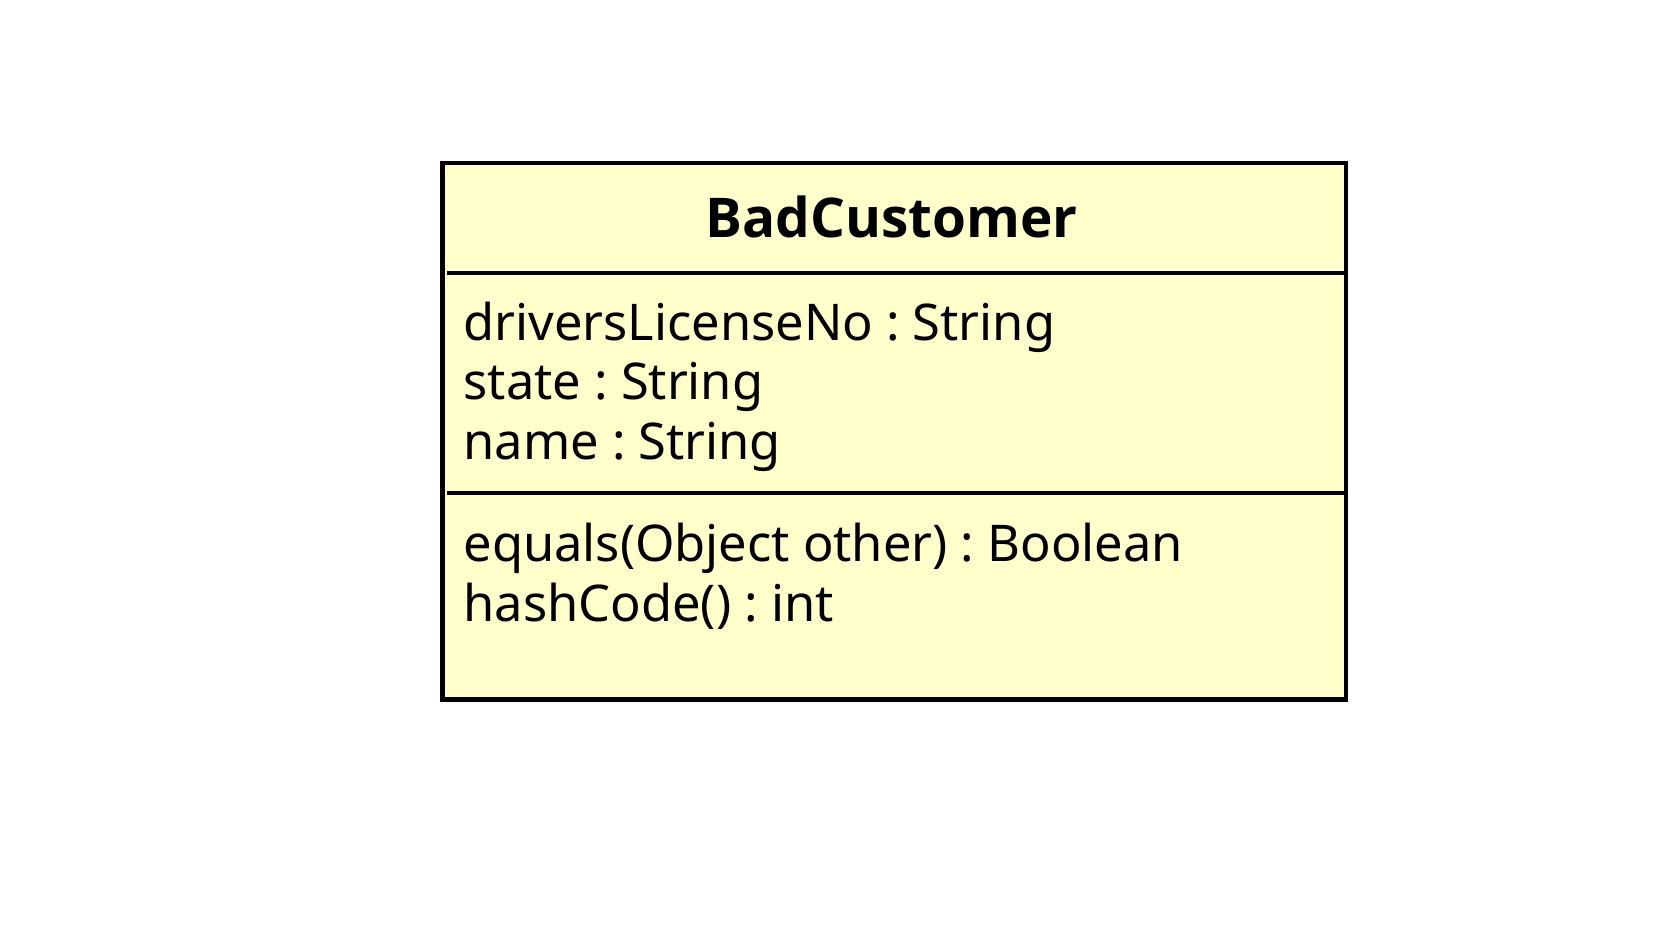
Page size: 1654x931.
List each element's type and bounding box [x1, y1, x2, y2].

picture [375, 93, 1414, 766]
